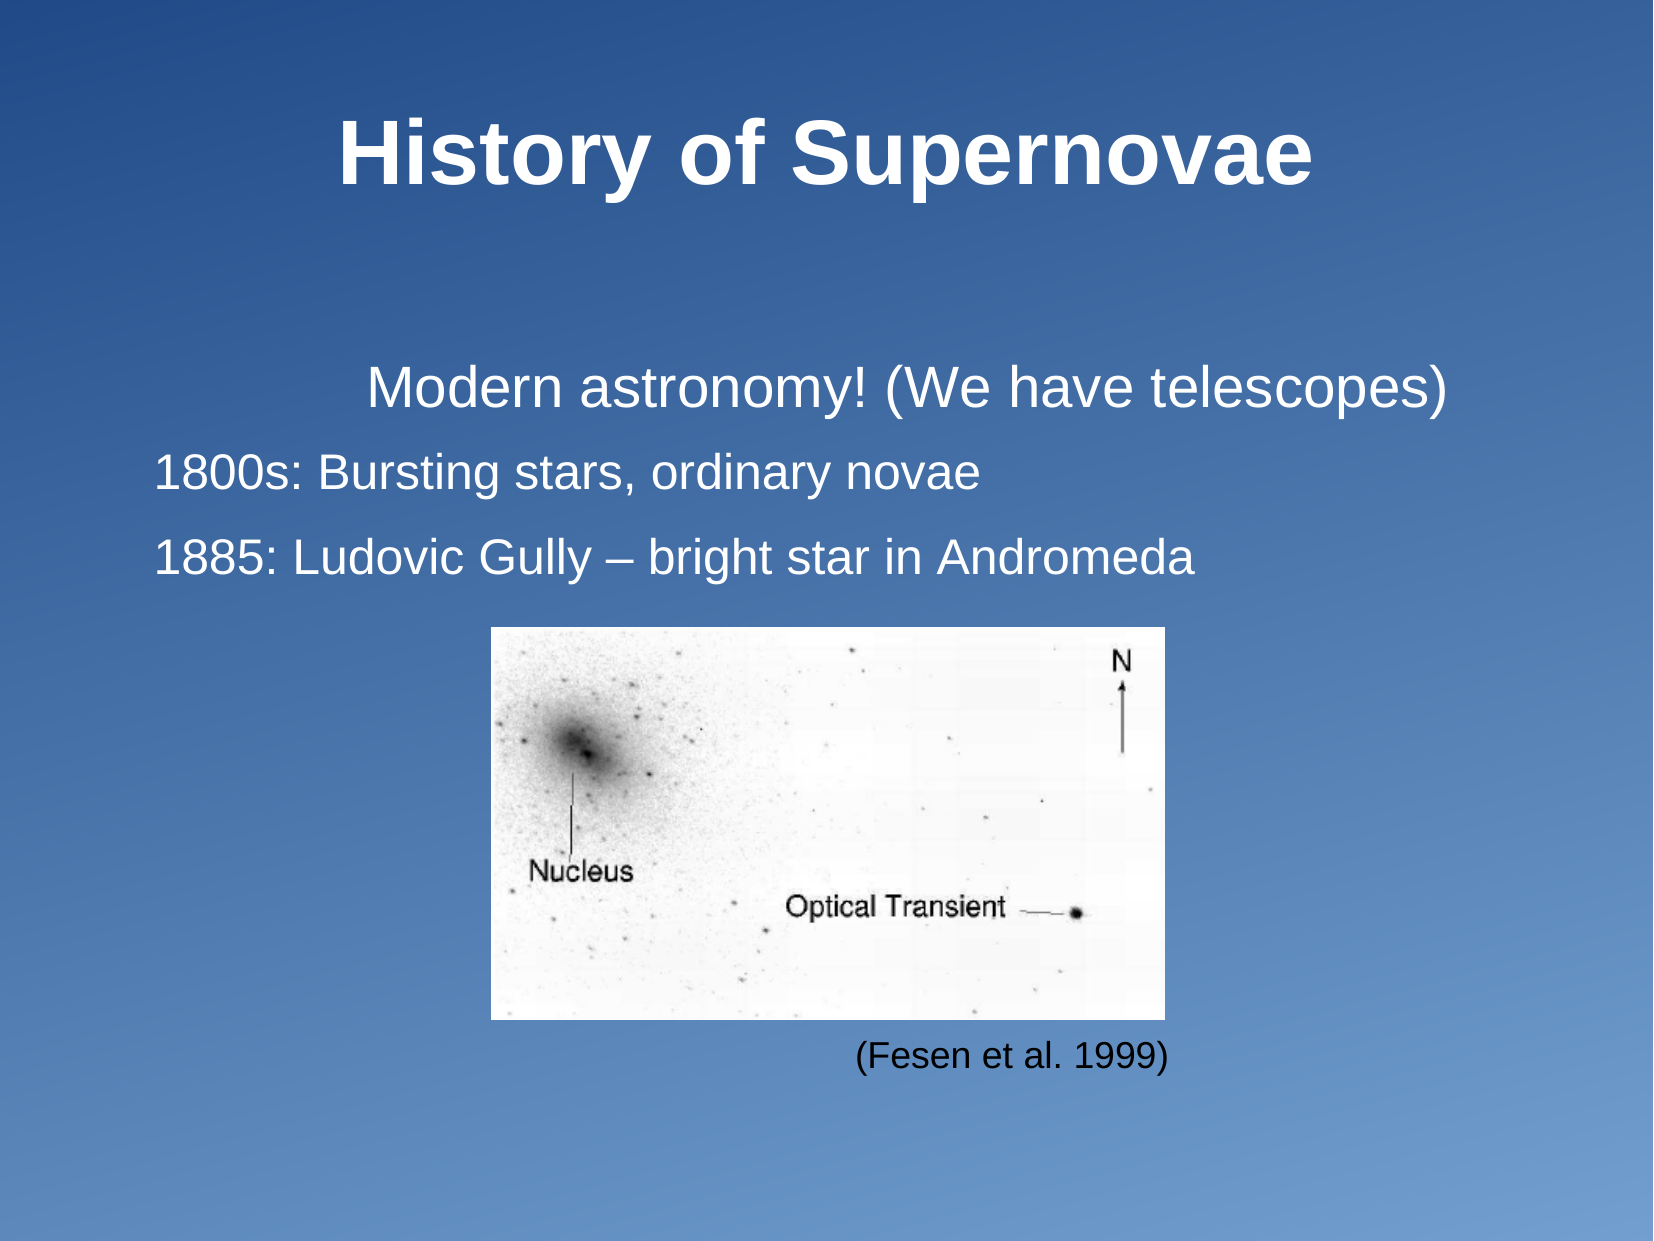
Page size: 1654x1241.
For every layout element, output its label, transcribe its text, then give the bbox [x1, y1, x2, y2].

title History of Supernovae [82, 49, 1571, 257]
list Modern astronomy! (We have telescopes) 1800s: Bursting stars, ordinary novae 1885: Ludovic Gully – bright star in Andromeda [82, 355, 1571, 1075]
text_box (Fesen et al. 1999) [855, 1035, 1291, 1078]
picture [491, 627, 1165, 1021]
